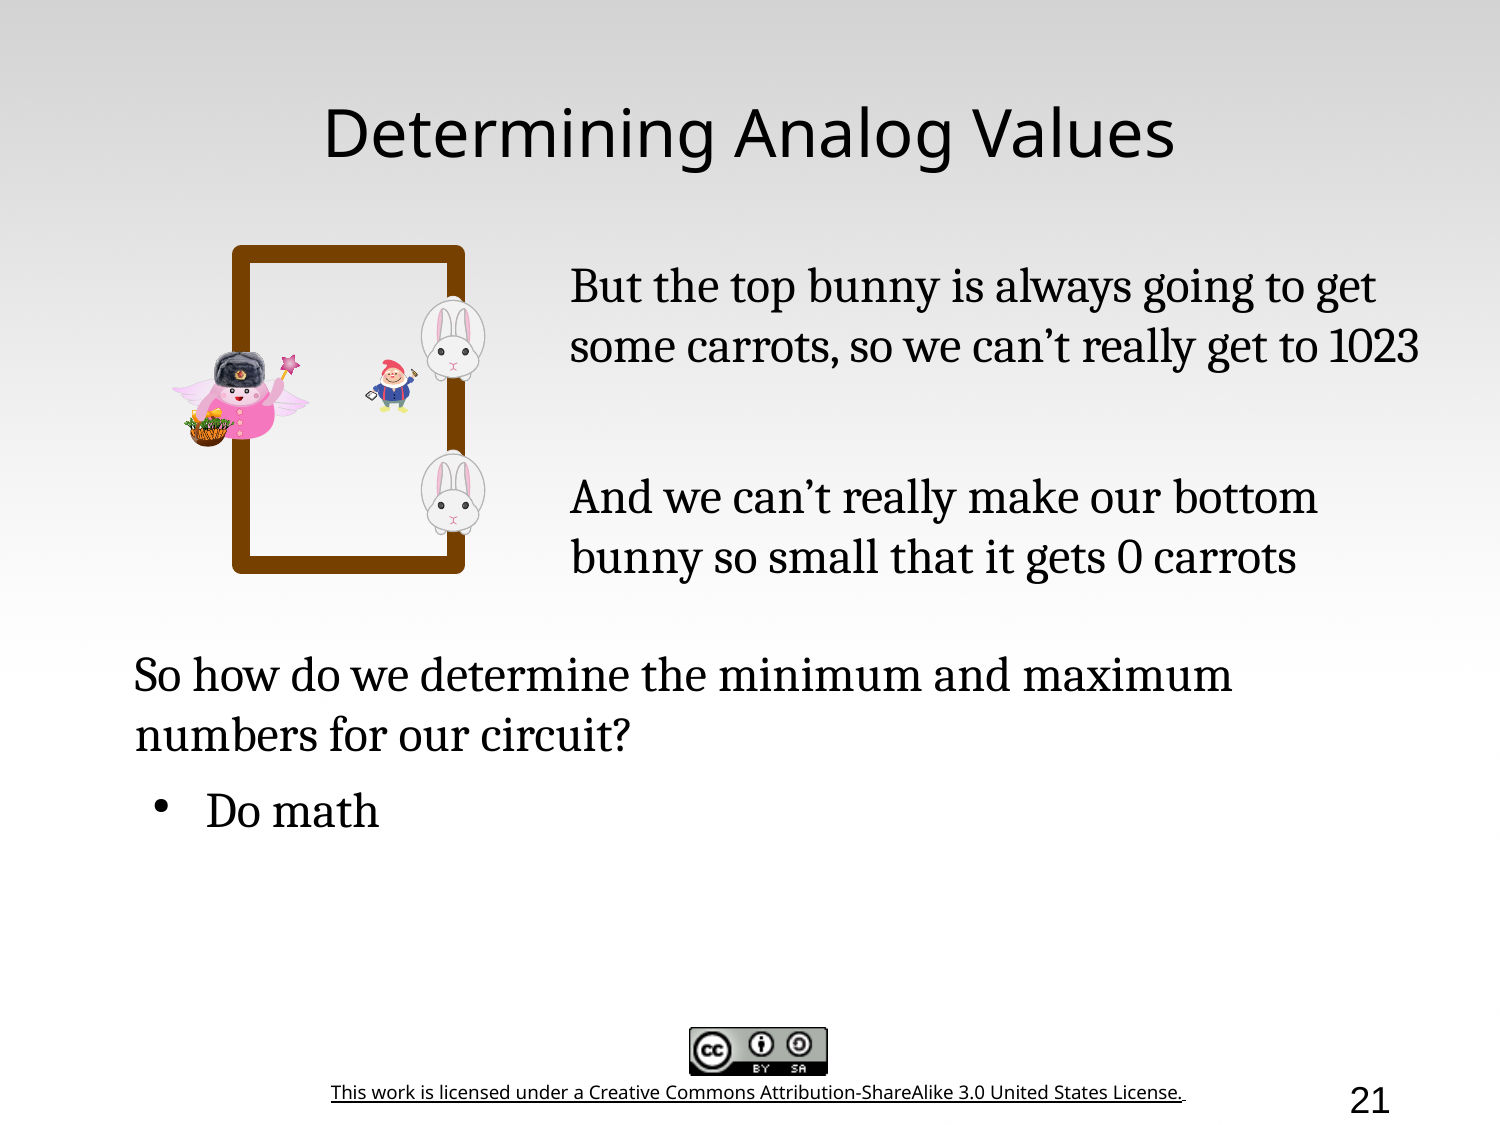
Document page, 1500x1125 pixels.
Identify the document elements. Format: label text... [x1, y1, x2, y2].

picture [0, 0, 1500, 1125]
list But the top bunny is always going to get some carrots, so we can’t really get to 1023 And we can’t really make our bottom bunny so small that it gets 0 carrots [555, 244, 1441, 585]
title Determining Analog Values [112, 37, 1388, 225]
list So how do we determine the minimum and maximum numbers for our circuit? Do math [120, 634, 1396, 975]
